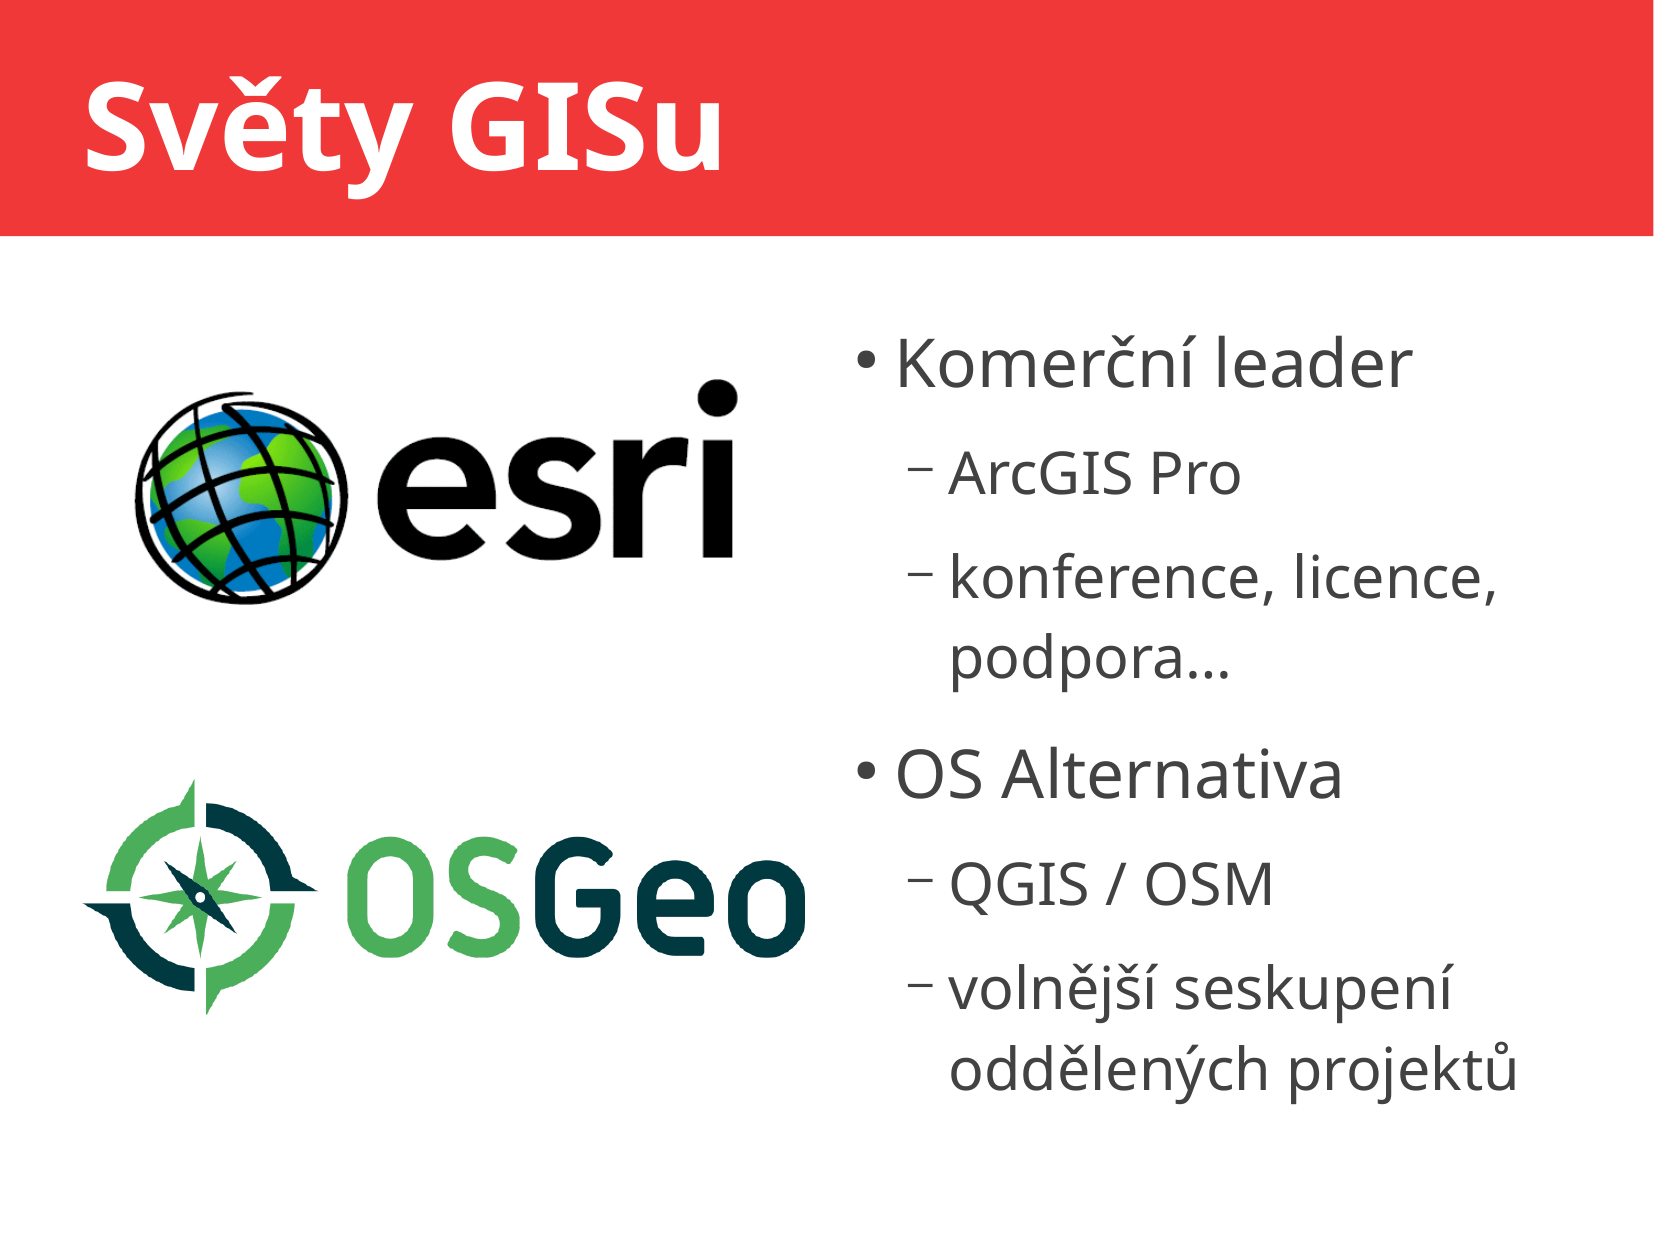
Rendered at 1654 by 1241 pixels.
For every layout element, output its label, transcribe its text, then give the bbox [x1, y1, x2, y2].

picture [82, 779, 805, 1015]
picture [82, 335, 805, 659]
title Světy GISu [82, 19, 1571, 227]
list Komerční leader ArcGIS Pro konference, licence, podpora… OS Alternativa QGIS / OSM volnější seskupení oddělených projektů [840, 314, 1564, 1123]
